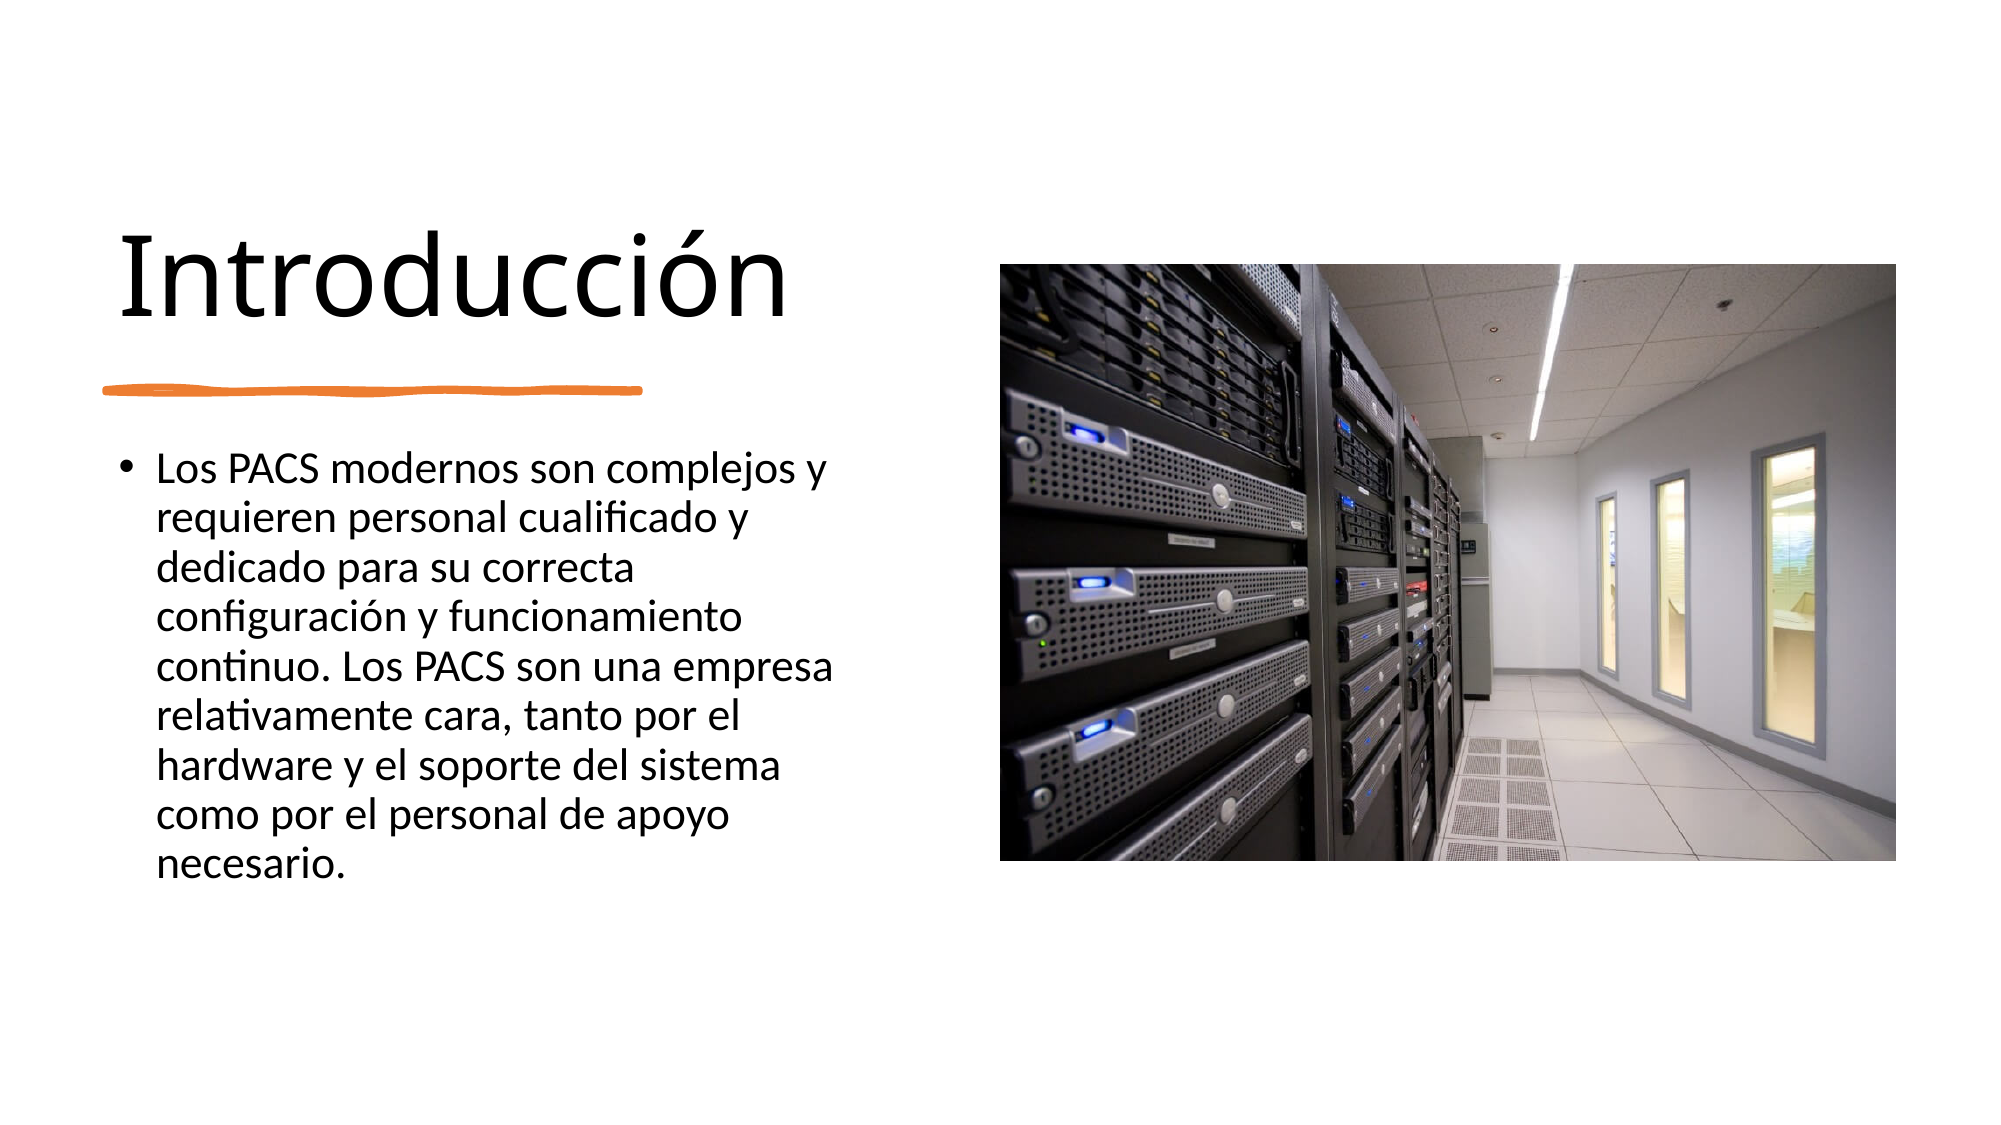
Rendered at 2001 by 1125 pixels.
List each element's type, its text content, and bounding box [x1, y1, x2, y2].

text_box [105, 387, 640, 394]
picture [1000, 264, 1896, 861]
title Introducción [103, 104, 894, 348]
list Los PACS modernos son complejos y requieren personal cualificado y dedicado para su correcta configuración y funcionamiento continuo. Los PACS son una empresa relativamente cara, tanto por el hardware y el soporte del sistema como por el personal de apoyo necesario. [103, 436, 894, 1019]
